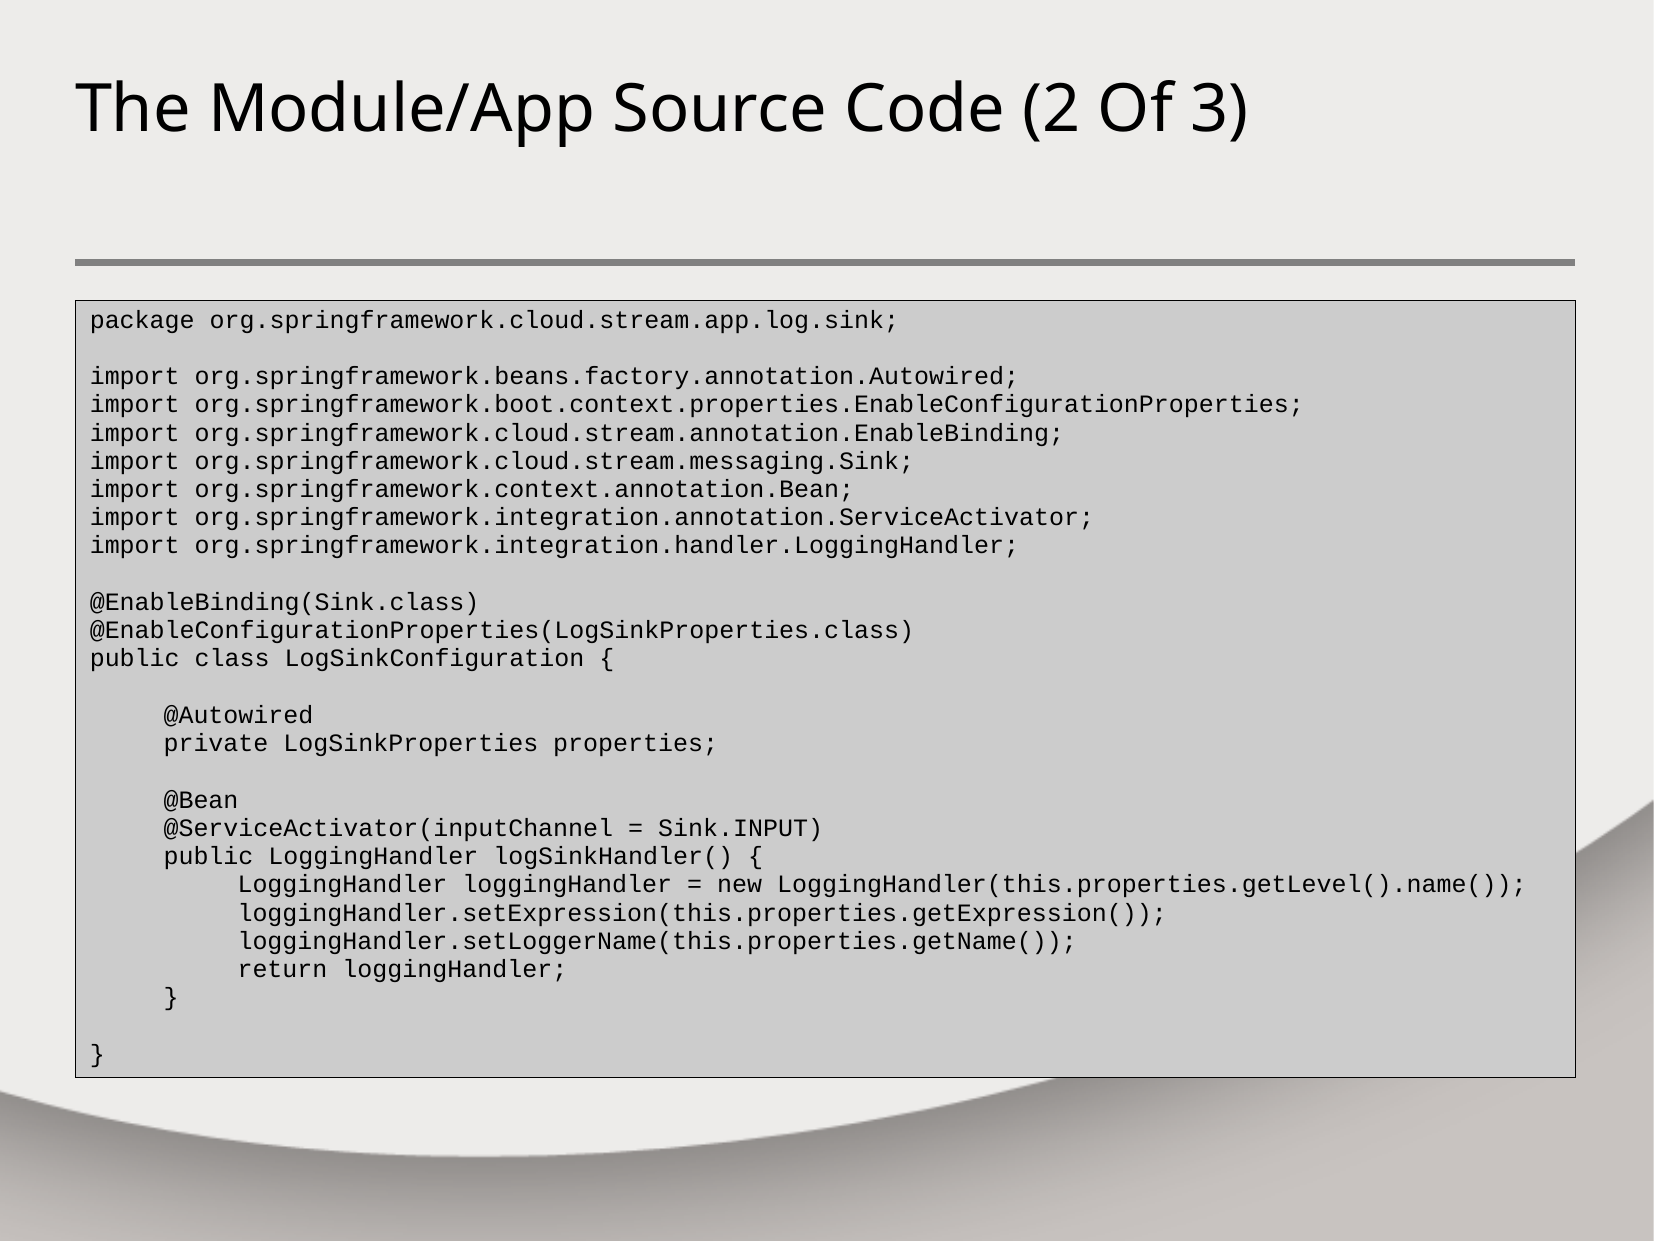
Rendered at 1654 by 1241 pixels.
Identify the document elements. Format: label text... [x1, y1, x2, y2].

title The Module/App Source Code (2 Of 3) [75, 75, 1576, 226]
text_box package org.springframework.cloud.stream.app.log.sink; import org.springframework.beans.factory.annotation.Autowired; import org.springframework.boot.context.properties.EnableConfigurationProperties; import org.springframework.cloud.stream.annotation.EnableBinding; import org.springframework.cloud.stream.messaging.Sink; import org.springframework.context.annotation.Bean; import org.springframework.integration.annotation.ServiceActivator; import org.springframework.integration.handler.LoggingHandler; @EnableBinding(Sink.class) @EnableConfigurationProperties(LogSinkProperties.class) public class LogSinkConfiguration { @Autowired private LogSinkProperties properties; @Bean @ServiceActivator(inputChannel = Sink.INPUT) public LoggingHandler logSinkHandler() { LoggingHandler loggingHandler = new LoggingHandler(this.properties.getLevel().name()); loggingHandler.setExpression(this.properties.getExpression()); loggingHandler.setLoggerName(this.properties.getName()); return loggingHandler; } } [75, 300, 1576, 1078]
picture [0, 0, 1654, 1241]
